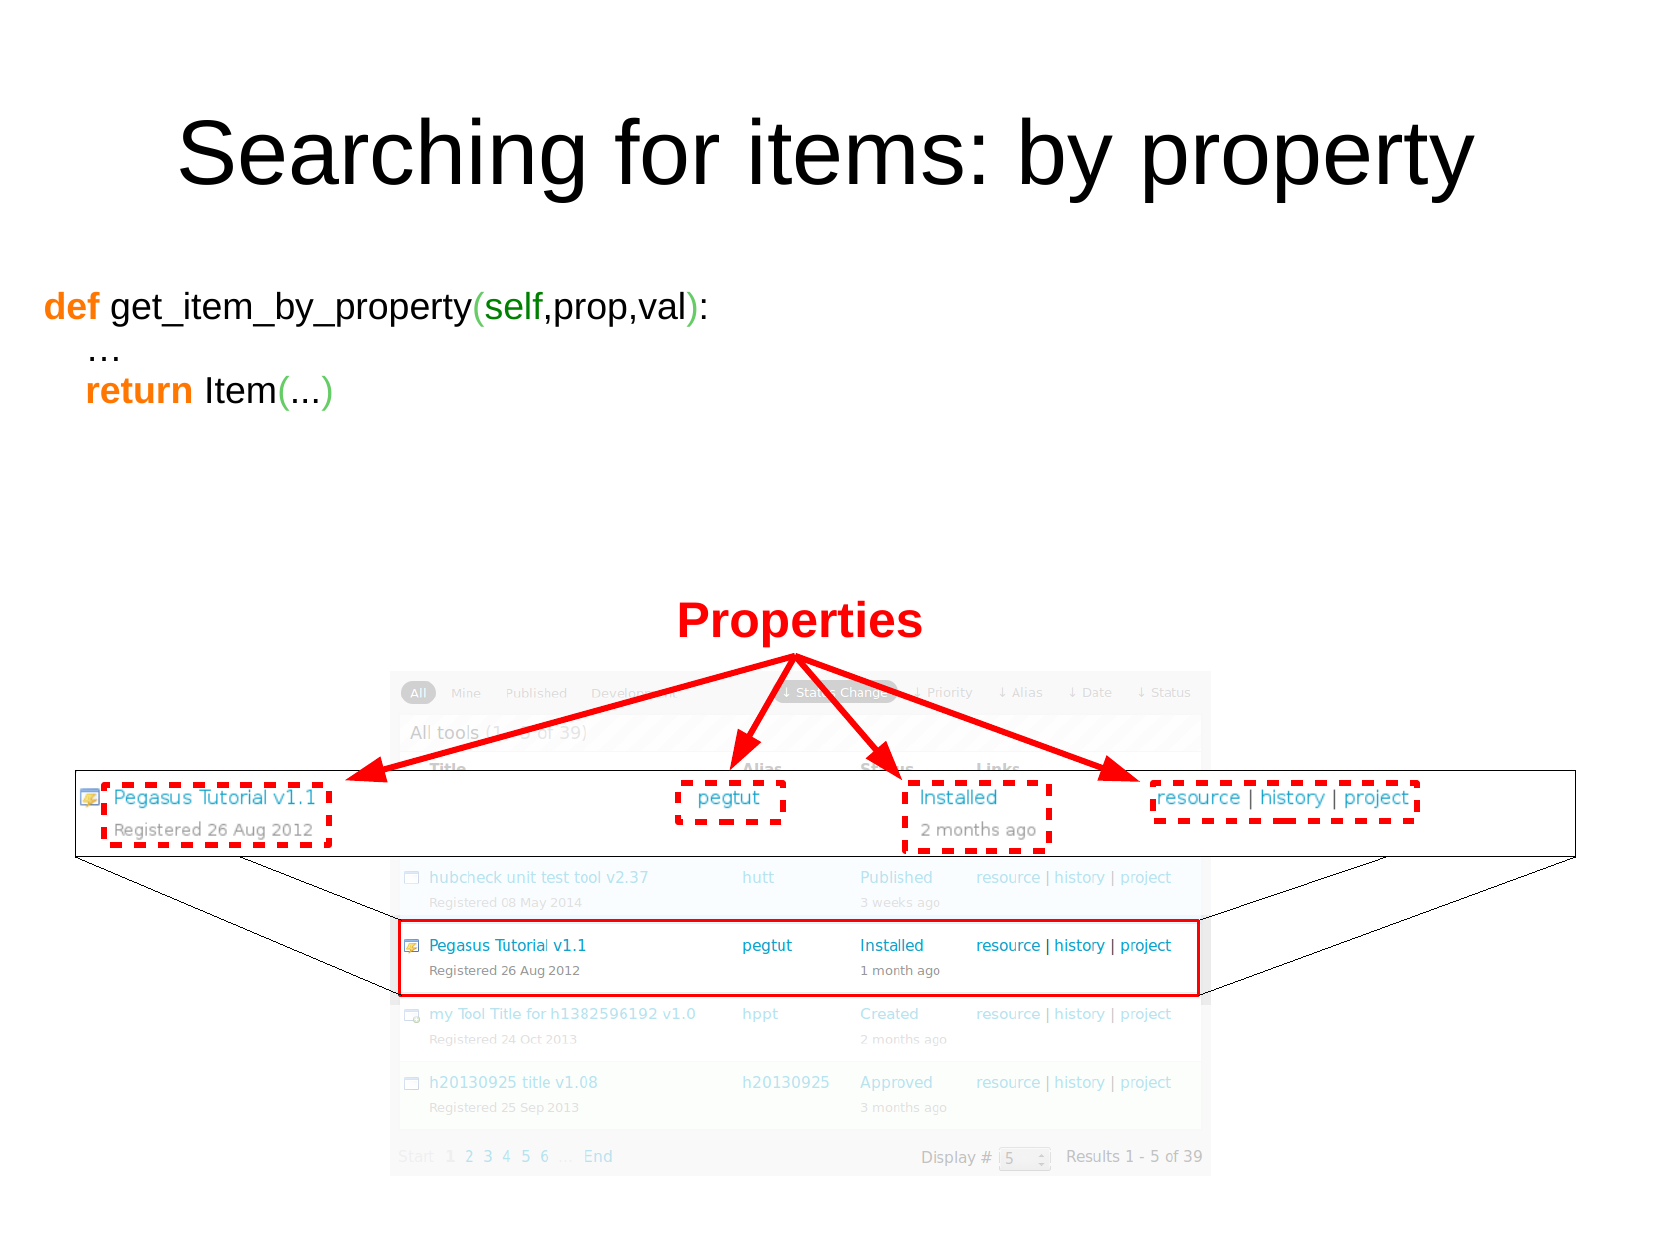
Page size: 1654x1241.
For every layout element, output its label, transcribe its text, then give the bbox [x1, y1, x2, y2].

text_box Properties [661, 585, 939, 657]
text_box [360, 655, 775, 769]
text_box [810, 655, 1246, 770]
text_box [732, 662, 883, 770]
text_box [807, 664, 1096, 770]
picture [75, 770, 1576, 857]
text_box def get_item_by_property(self,prop,val): … return Item(...) [28, 277, 725, 461]
picture [390, 916, 1211, 1005]
text_box [360, 857, 1246, 916]
title Searching for items: by property [82, 49, 1571, 257]
text_box [397, 662, 787, 770]
text_box [360, 1005, 1246, 1181]
